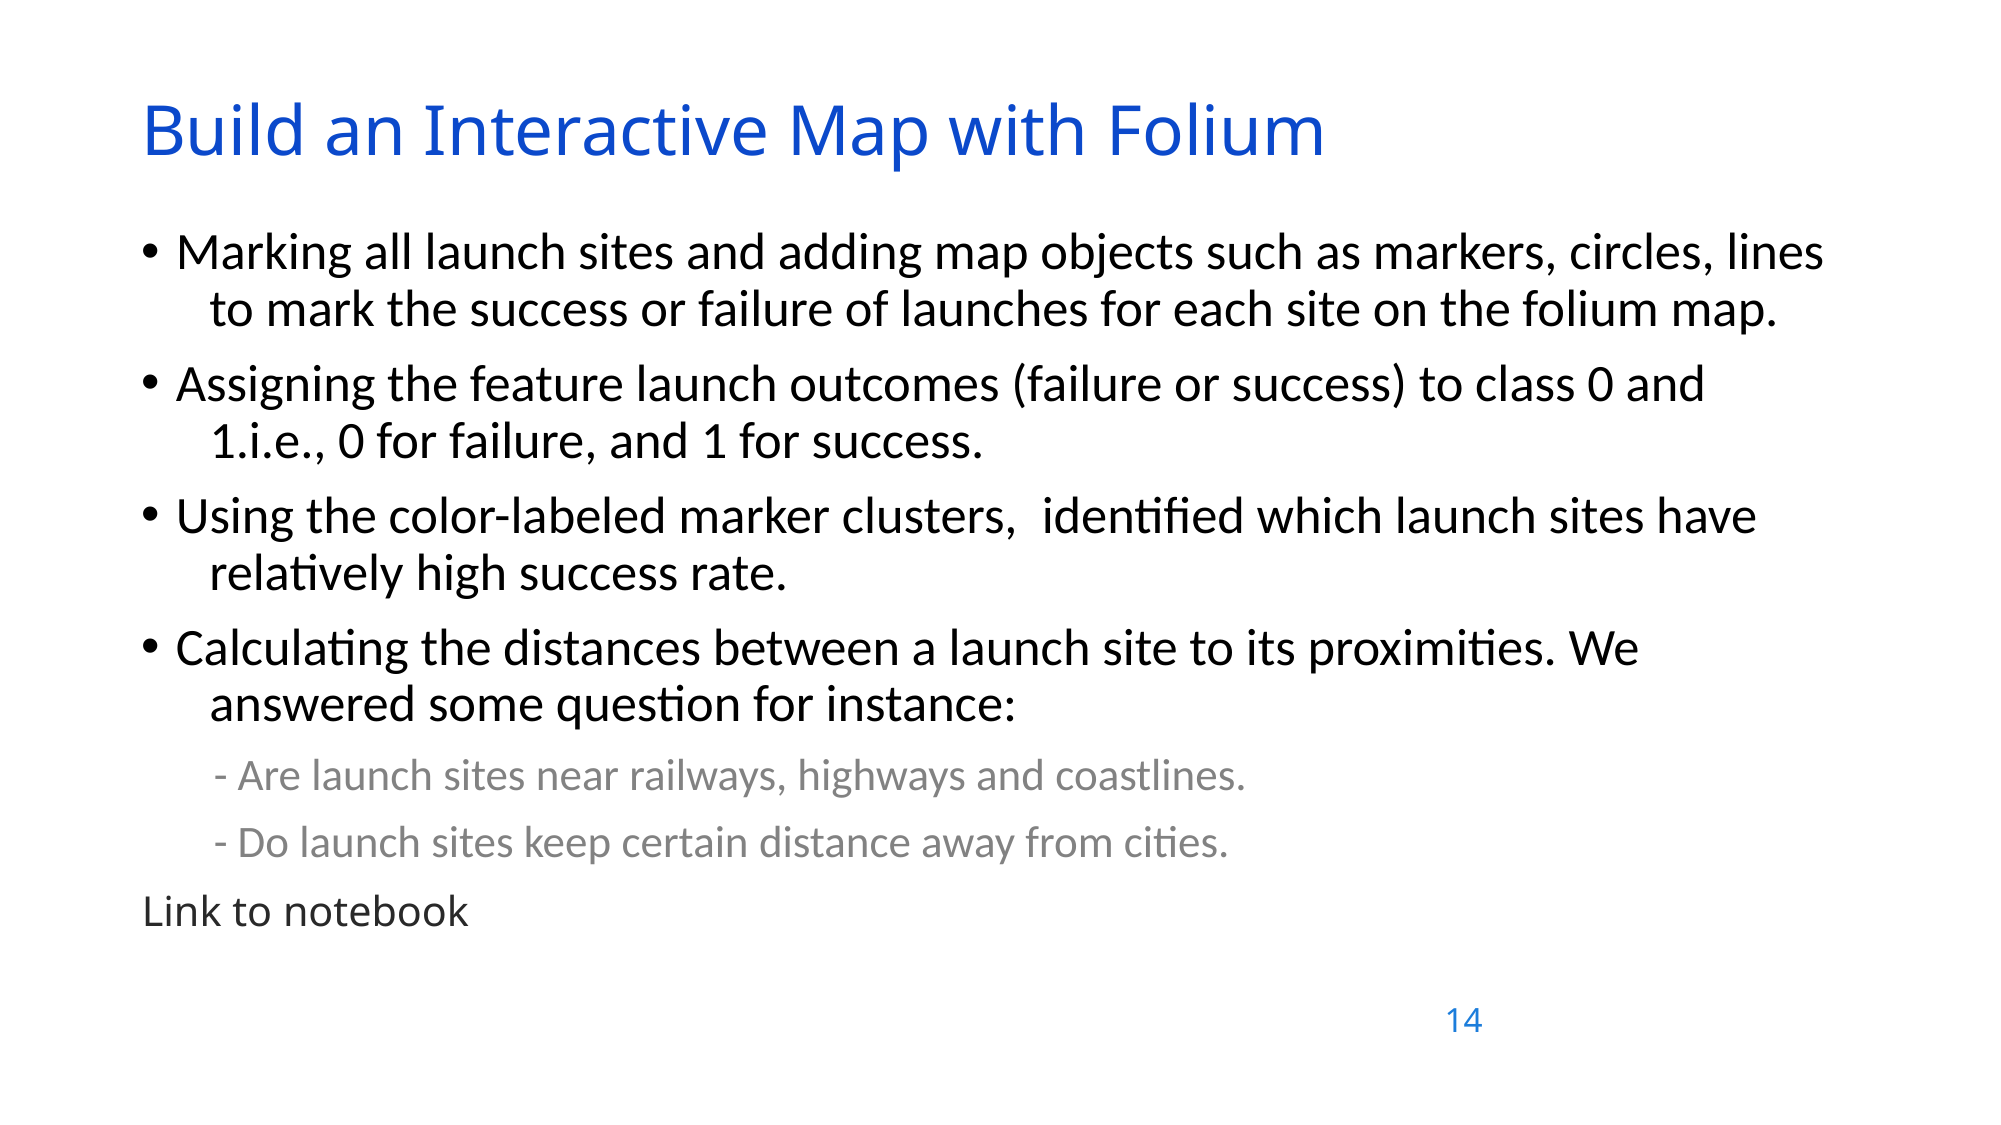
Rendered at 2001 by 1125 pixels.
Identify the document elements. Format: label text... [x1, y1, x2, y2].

slide_number 14 [1429, 988, 1880, 1055]
text_box Build an Interactive Map with Folium [126, 88, 1852, 179]
list Marking all launch sites and adding map objects such as markers, circles, lines to mark the success or failure of launches for each site on the folium map. Assigning the feature launch outcomes (failure or success) to class 0 and 1.i.e., 0 for failure, and 1 for success. Using the color-labeled marker clusters, identified which launch sites have relatively high success rate. Calculating the distances between a launch site to its proximities. We answered some question for instance: - Are launch sites near railways, highways and coastlines. - Do launch sites keep certain distance away from cities. Link to notebook [126, 217, 1851, 989]
